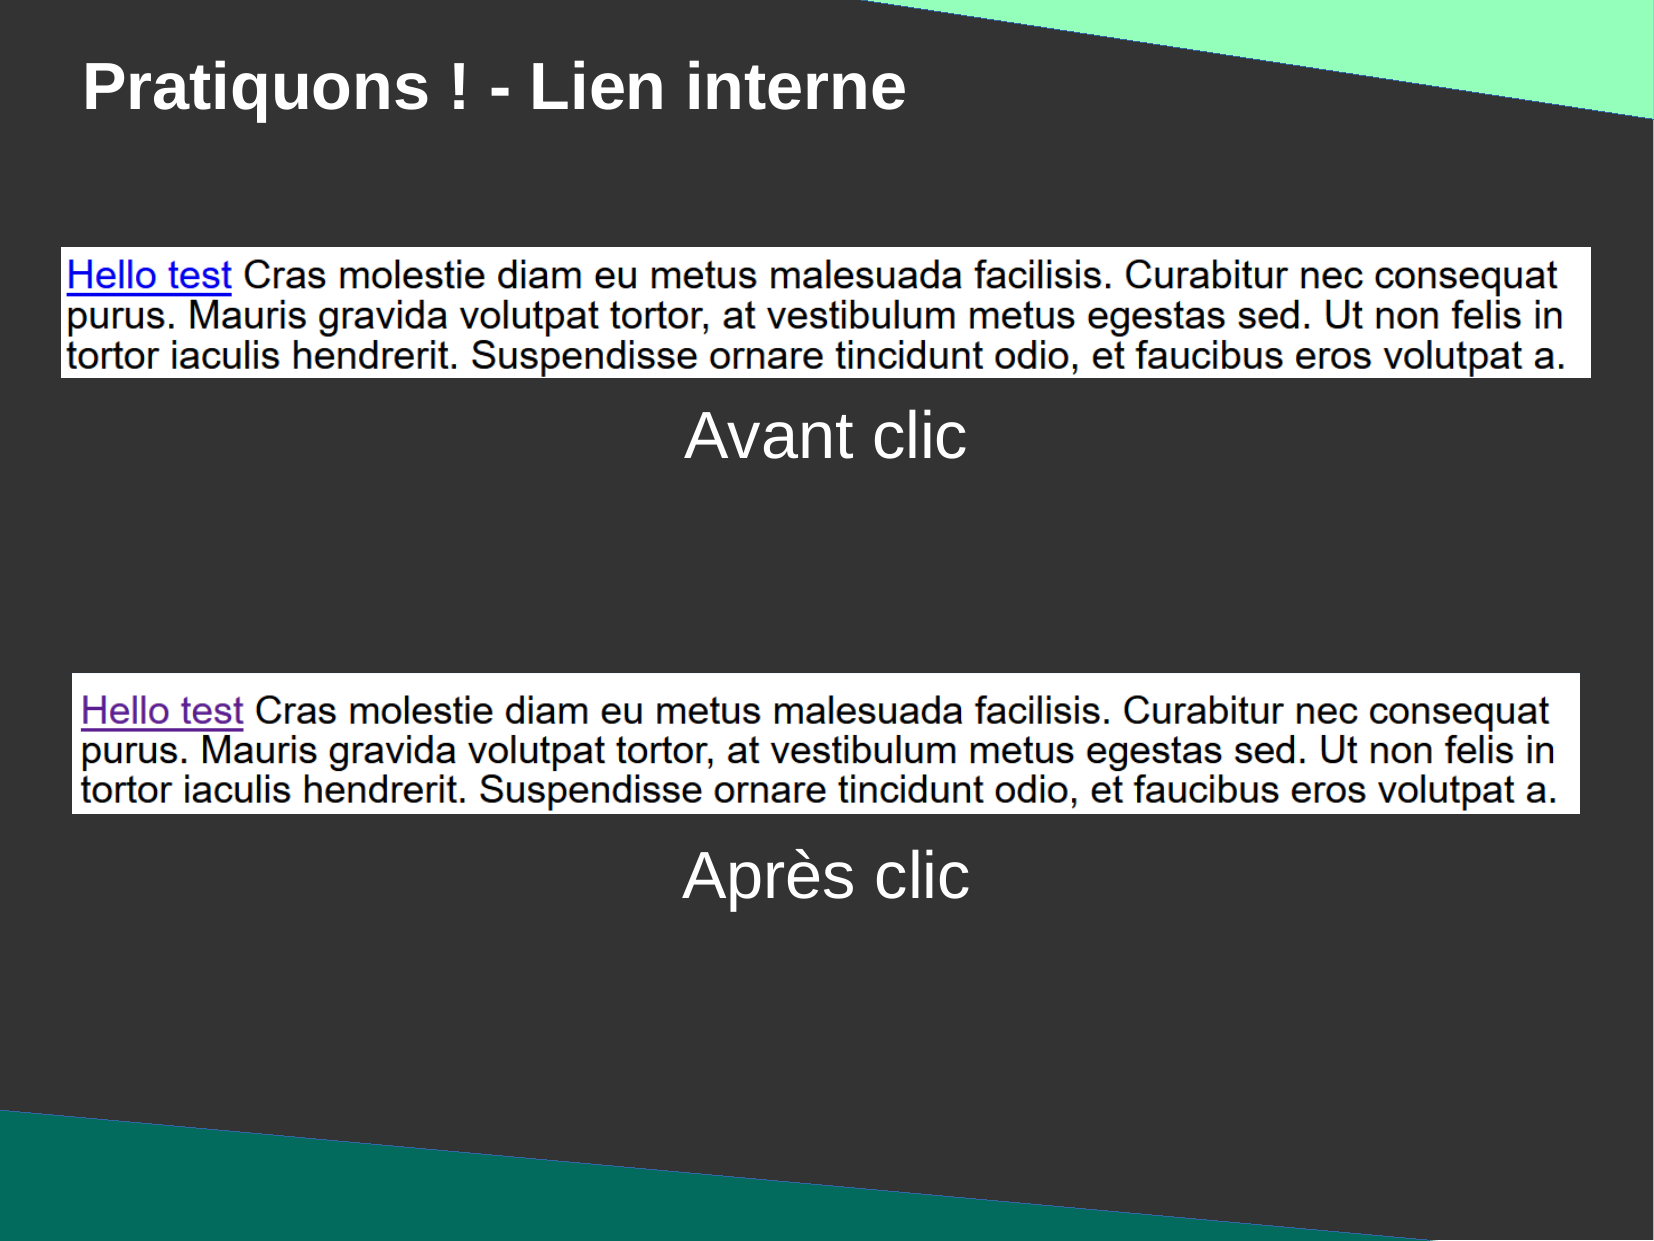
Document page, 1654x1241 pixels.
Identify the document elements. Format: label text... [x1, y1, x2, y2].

picture [61, 247, 1591, 378]
picture [72, 673, 1580, 814]
title Après clic [31, 838, 1622, 914]
title Avant clic [31, 397, 1622, 473]
text_box [861, 0, 1654, 120]
title Pratiquons ! - Lien interne [82, 49, 1630, 199]
